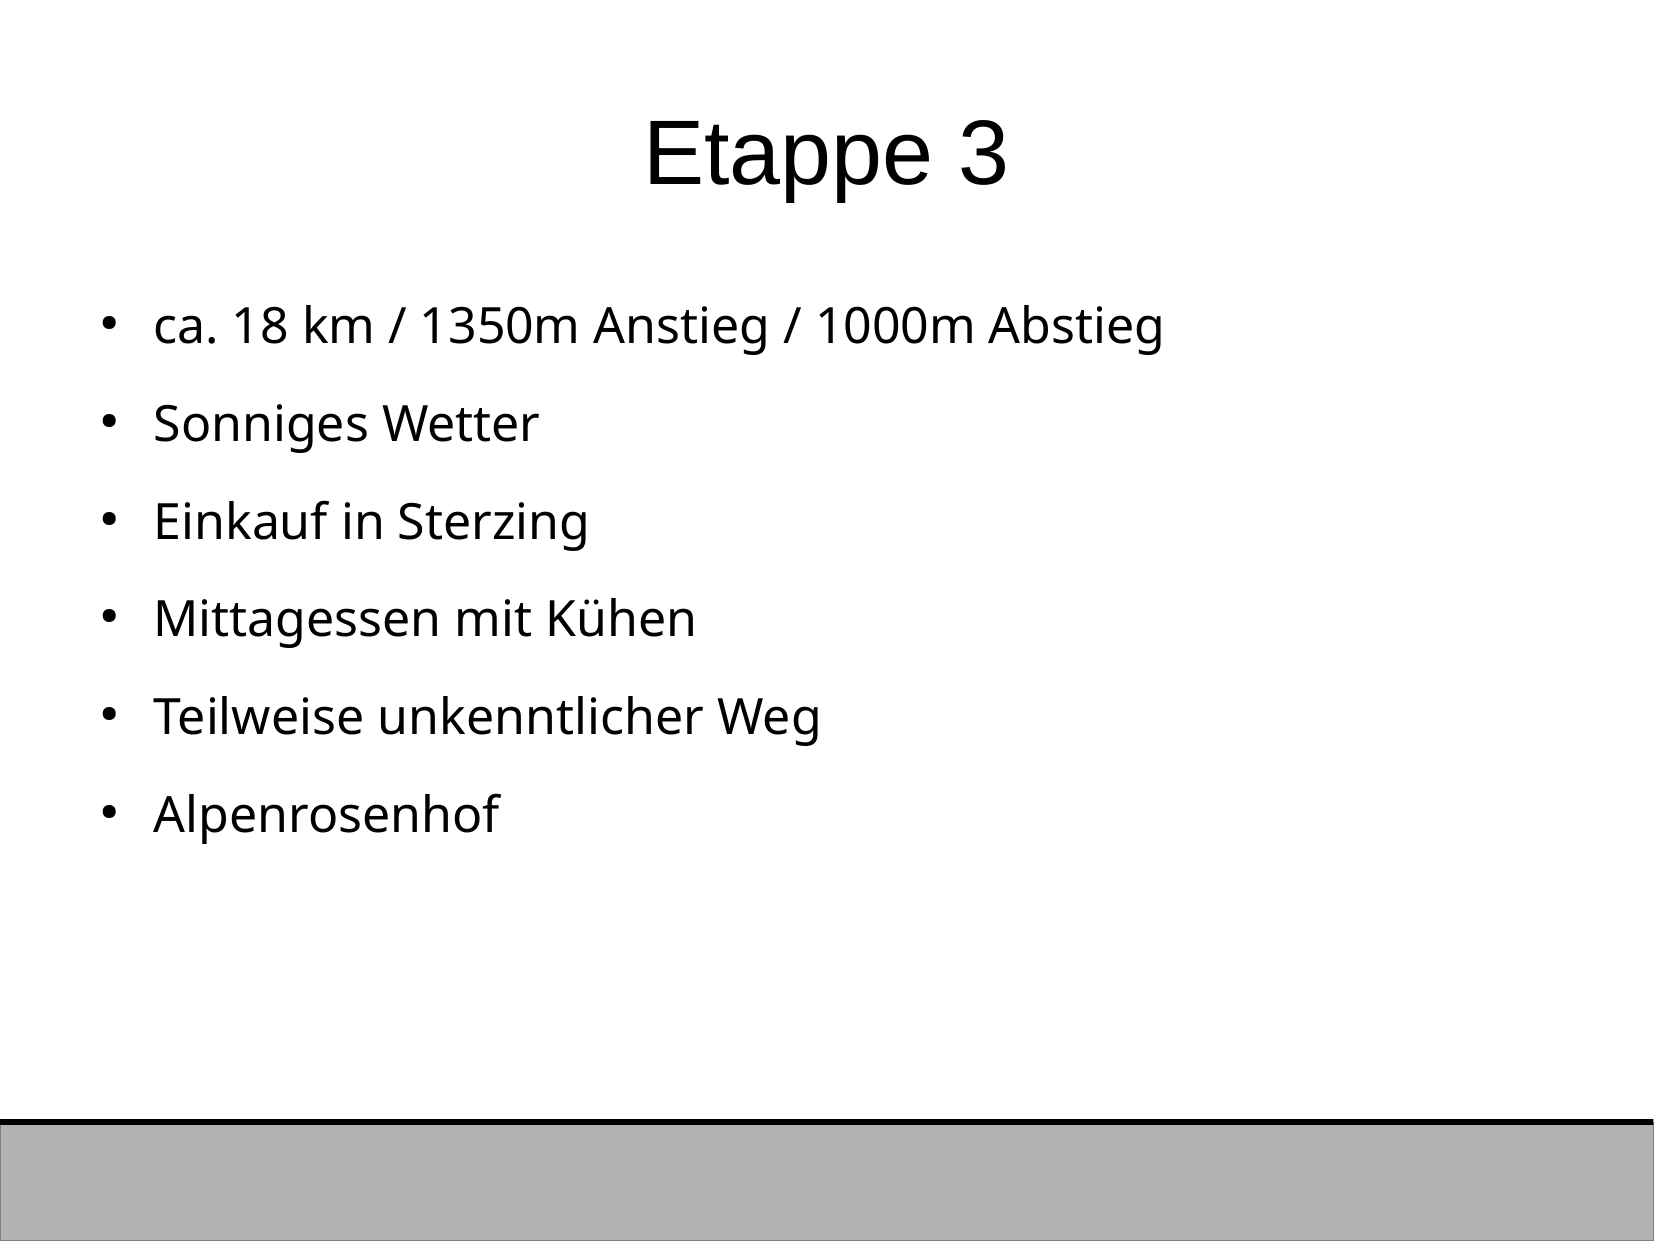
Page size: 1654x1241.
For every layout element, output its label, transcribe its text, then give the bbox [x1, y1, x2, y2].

list ca. 18 km / 1350m Anstieg / 1000m Abstieg Sonniges Wetter Einkauf in Sterzing Mittagessen mit Kühen Teilweise unkenntlicher Weg Alpenrosenhof [82, 290, 1571, 1109]
title Etappe 3 [82, 49, 1571, 257]
text_box [0, 1125, 1654, 1241]
